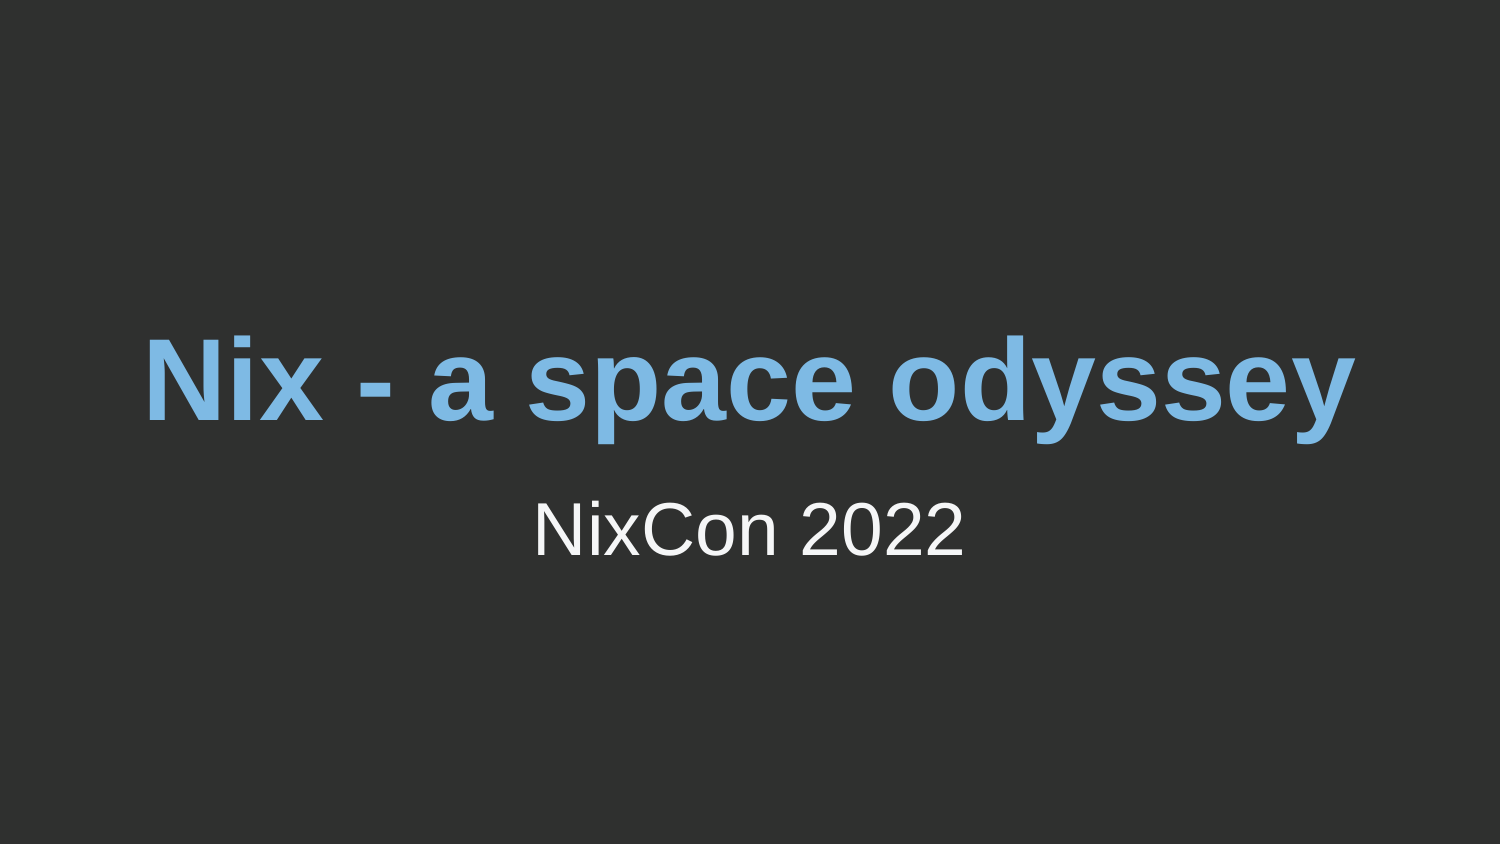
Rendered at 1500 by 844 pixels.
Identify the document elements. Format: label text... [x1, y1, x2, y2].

subtitle NixCon 2022 [51, 464, 1449, 595]
title Nix - a space odyssey [51, 57, 1449, 459]
